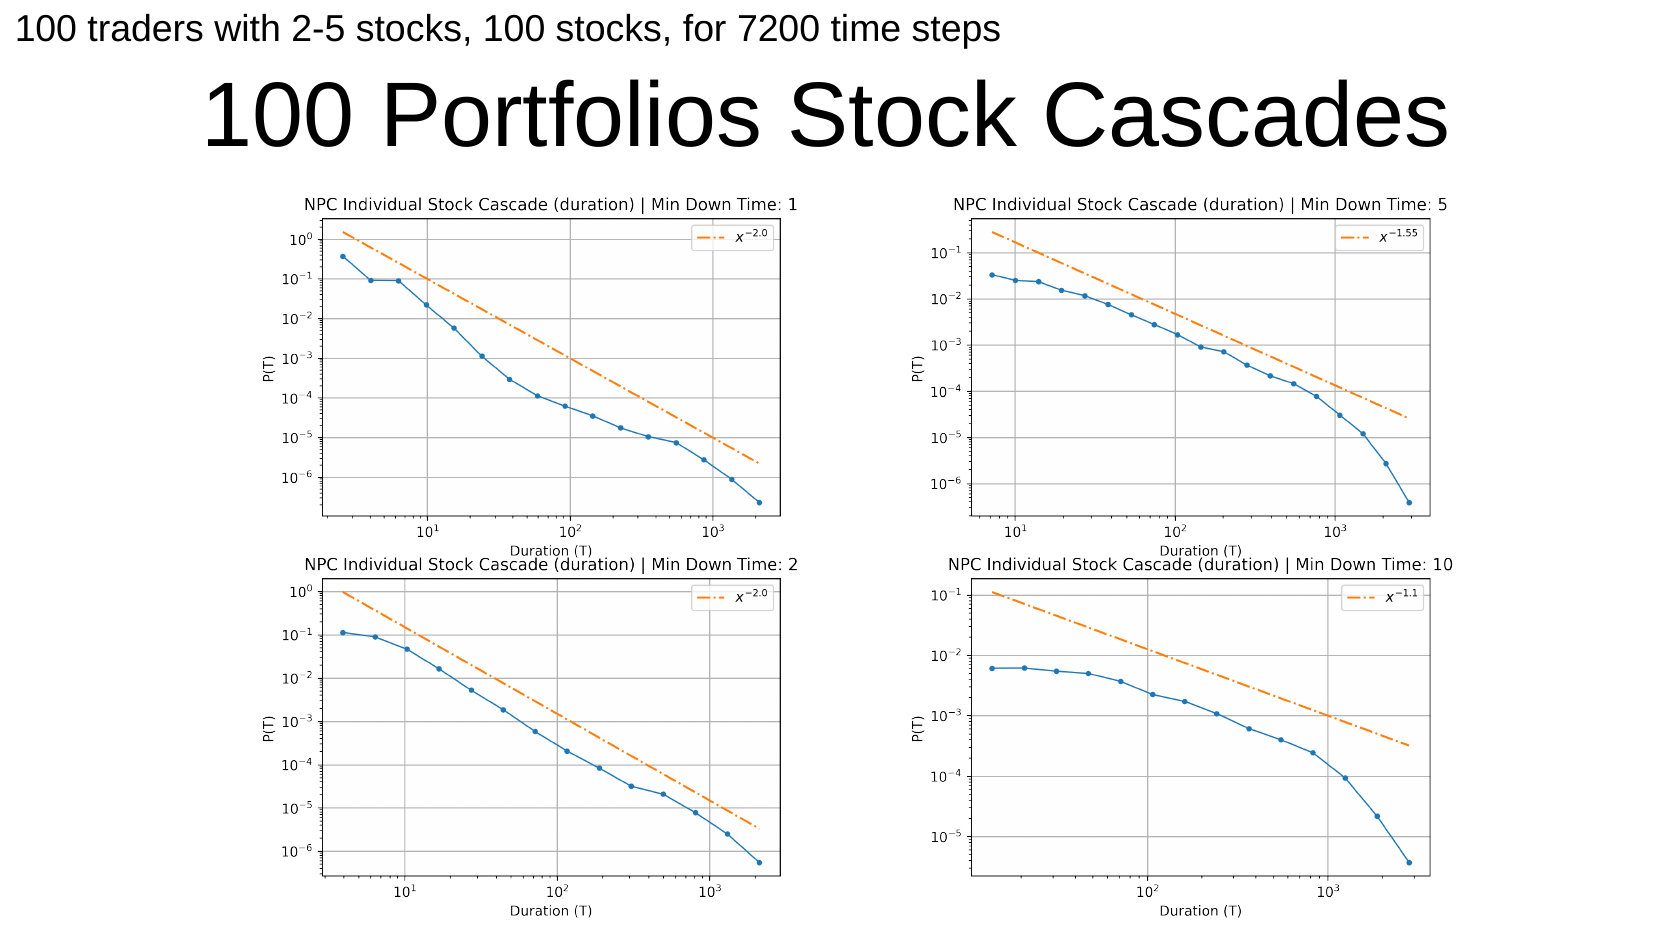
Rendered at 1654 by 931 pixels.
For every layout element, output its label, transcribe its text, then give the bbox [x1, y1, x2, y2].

picture [897, 171, 1489, 925]
text_box 100 traders with 2-5 stocks, 100 stocks, for 7200 time steps [0, 0, 1038, 57]
title 100 Portfolios Stock Cascades [82, 37, 1571, 193]
picture [248, 171, 839, 925]
